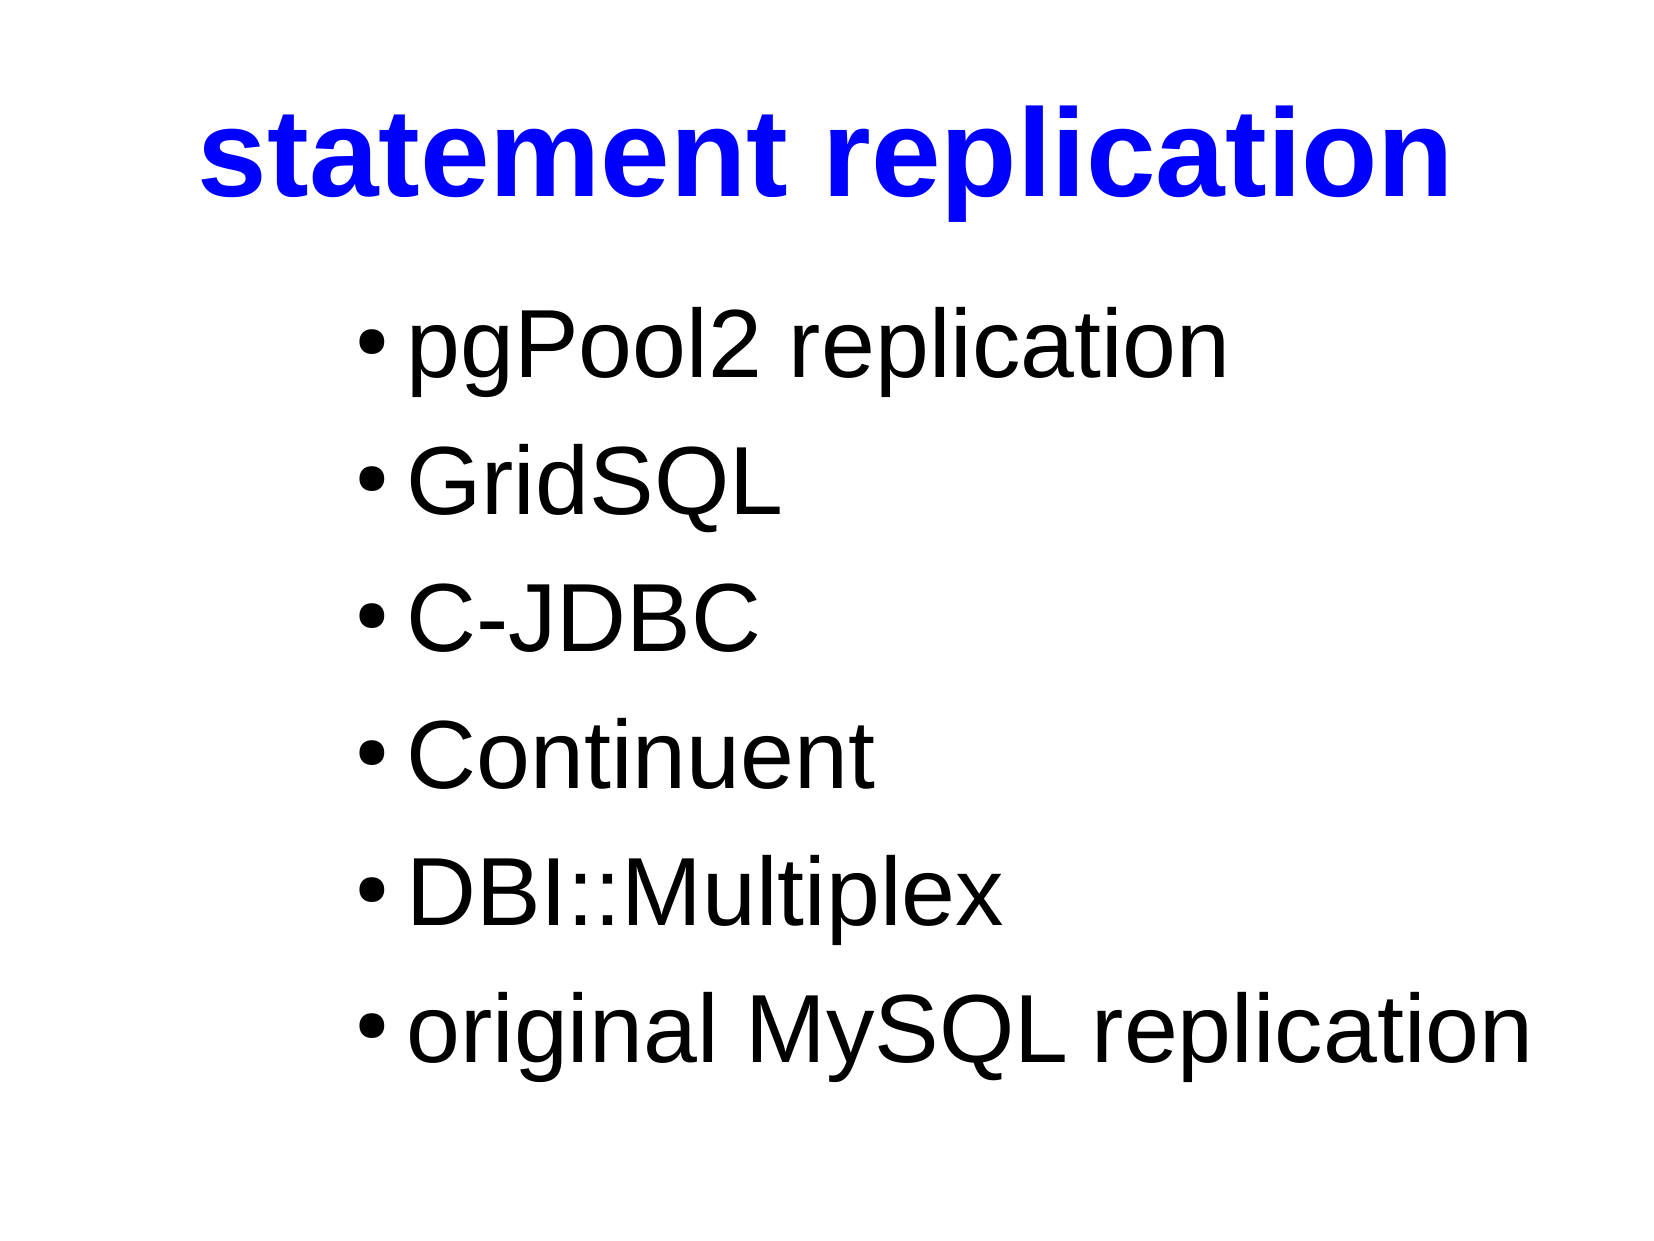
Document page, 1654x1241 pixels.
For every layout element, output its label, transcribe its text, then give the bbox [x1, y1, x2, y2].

title statement replication [82, 49, 1571, 257]
list pgPool2 replication GridSQL C-JDBC Continuent DBI::Multiplex original MySQL replication [337, 290, 1571, 1094]
